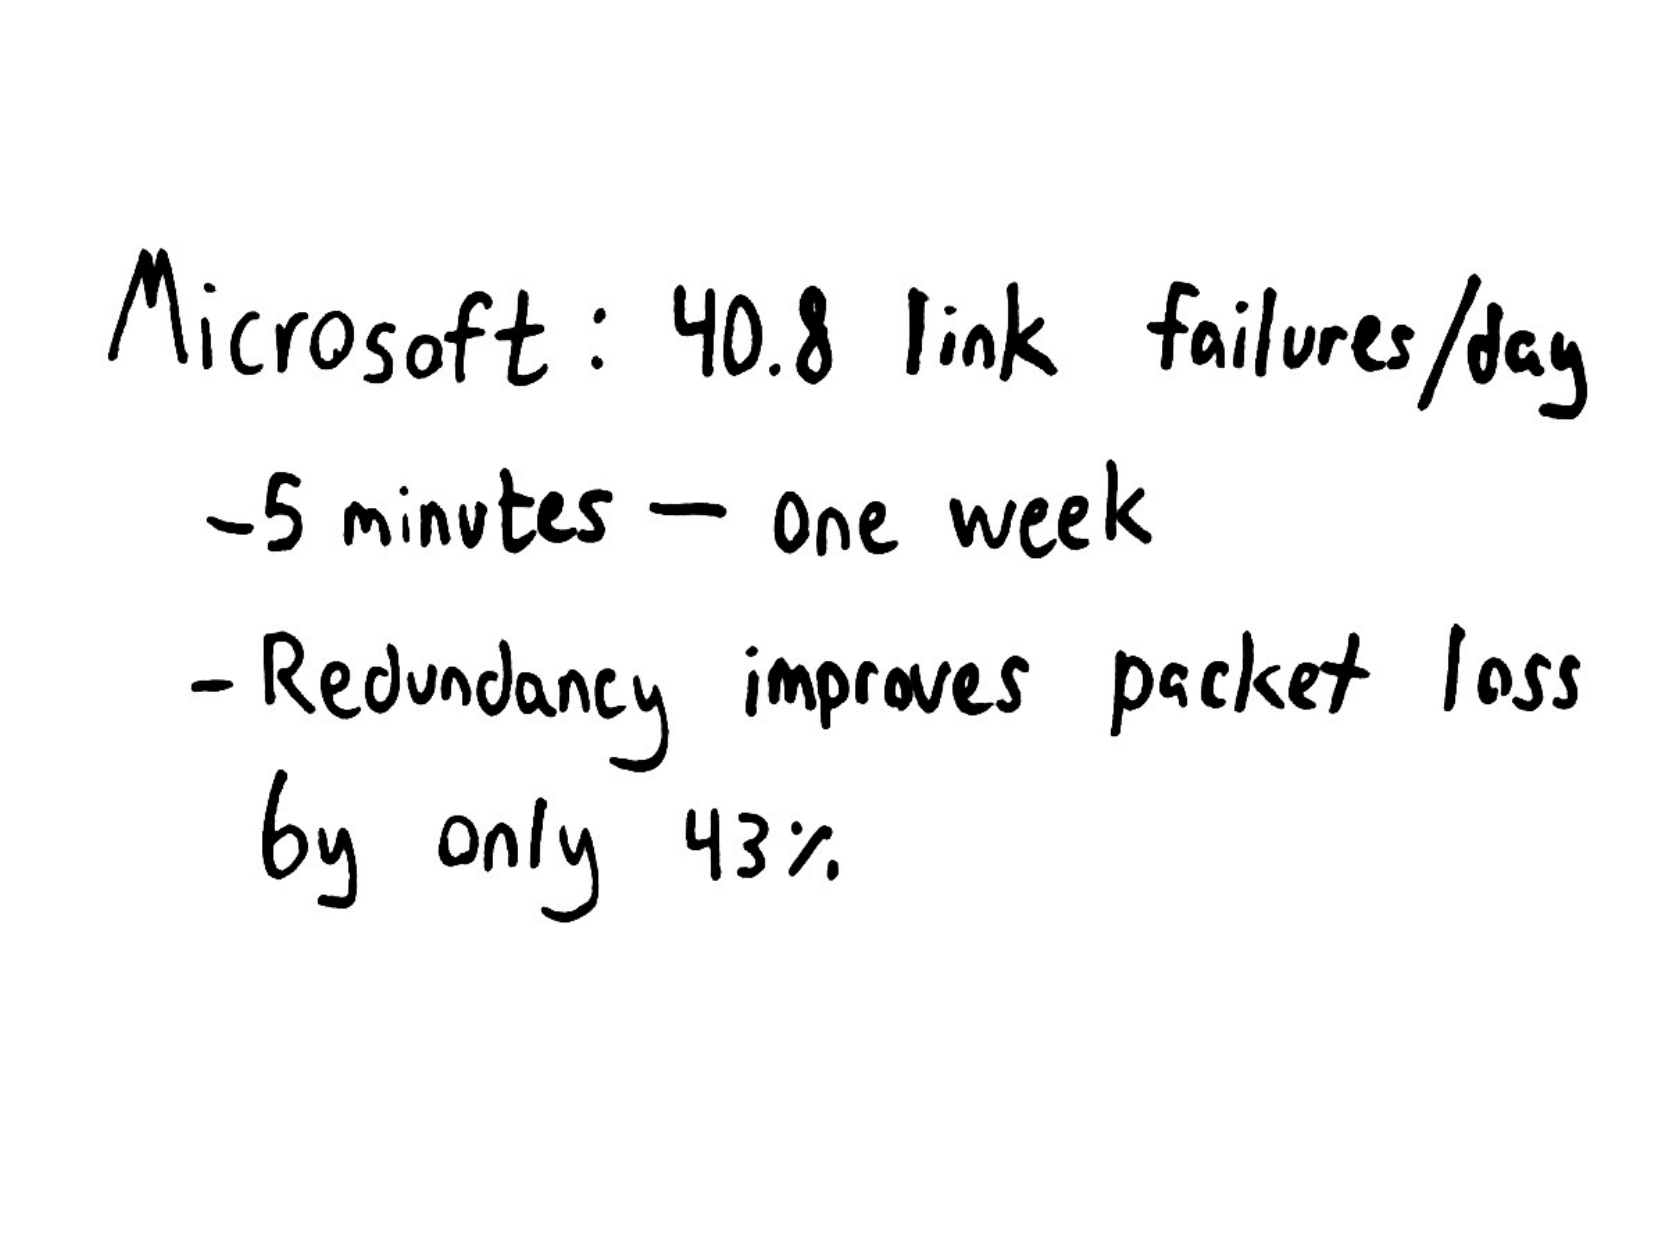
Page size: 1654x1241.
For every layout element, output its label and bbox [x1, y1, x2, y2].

picture [0, 179, 1654, 988]
